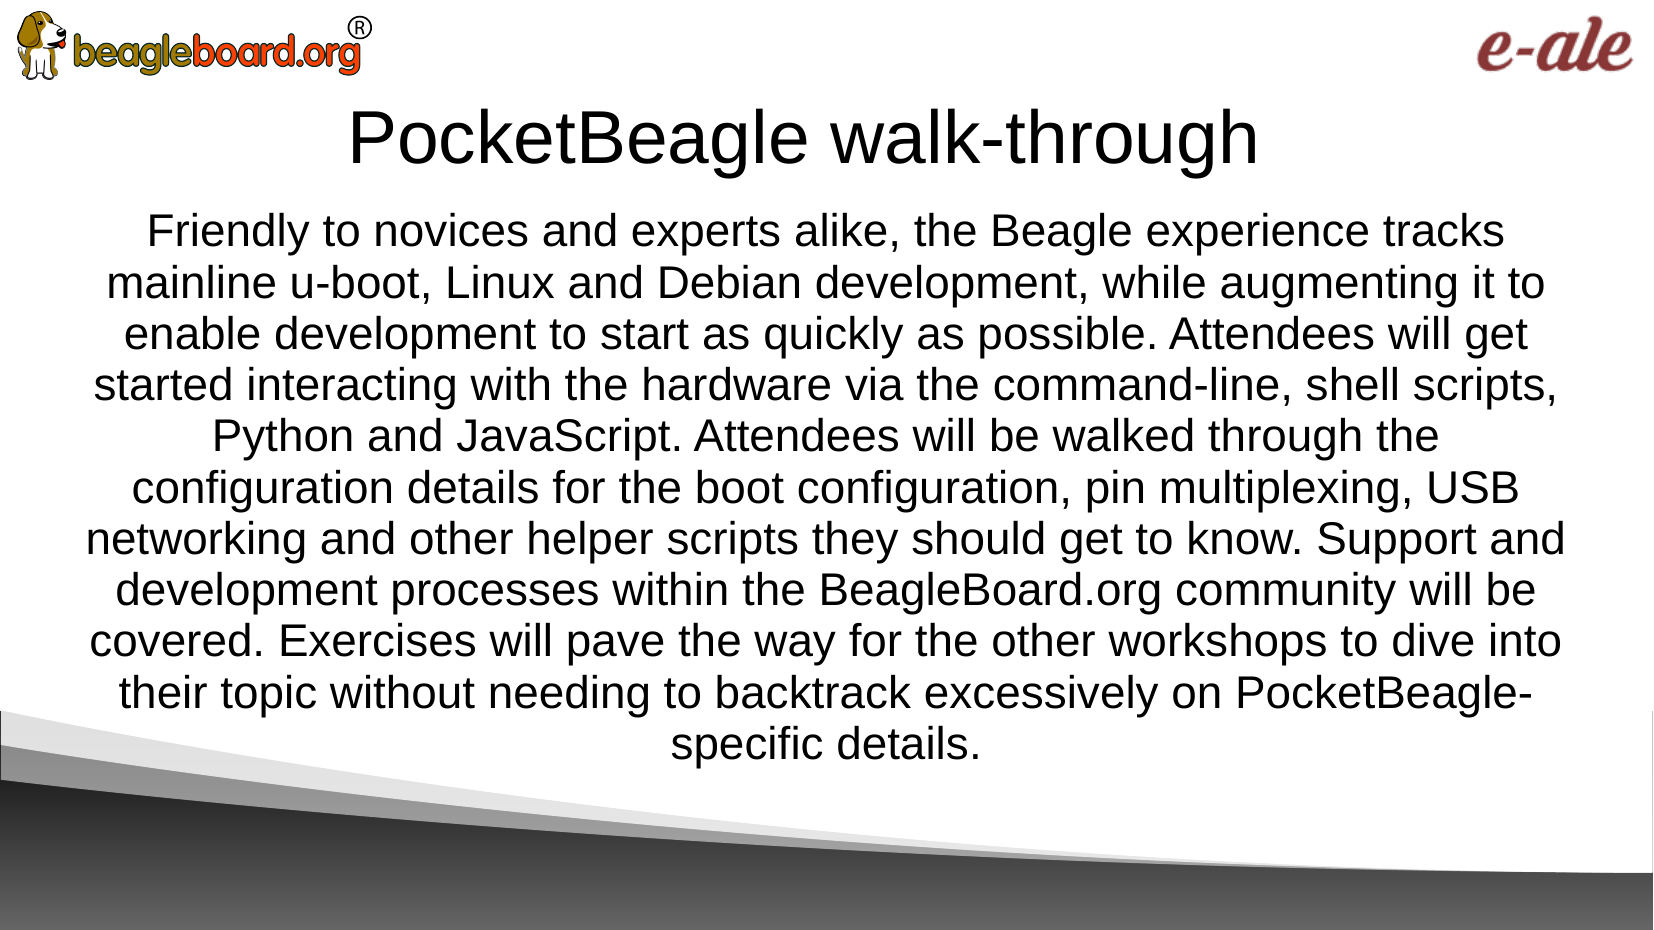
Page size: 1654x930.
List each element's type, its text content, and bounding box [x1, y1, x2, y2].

picture [17, 11, 372, 80]
picture [1475, 14, 1636, 74]
picture [0, 708, 1653, 875]
title PocketBeagle walk-through [60, 53, 1548, 222]
subtitle Friendly to novices and experts alike, the Beagle experience tracks mainline u-boot, Linux and Debian development, while augmenting it to enable development to start as quickly as possible. Attendees will get started interacting with the hardware via the command-line, shell scripts, Python and JavaScript. Attendees will be walked through the configuration details for the boot configuration, pin multiplexing, USB networking and other helper scripts they should get to know. Support and development processes within the BeagleBoard.org community will be covered. Exercises will pave the way for the other workshops to dive into their topic without needing to backtrack excessively on PocketBeagle-specific details. [82, 205, 1571, 770]
